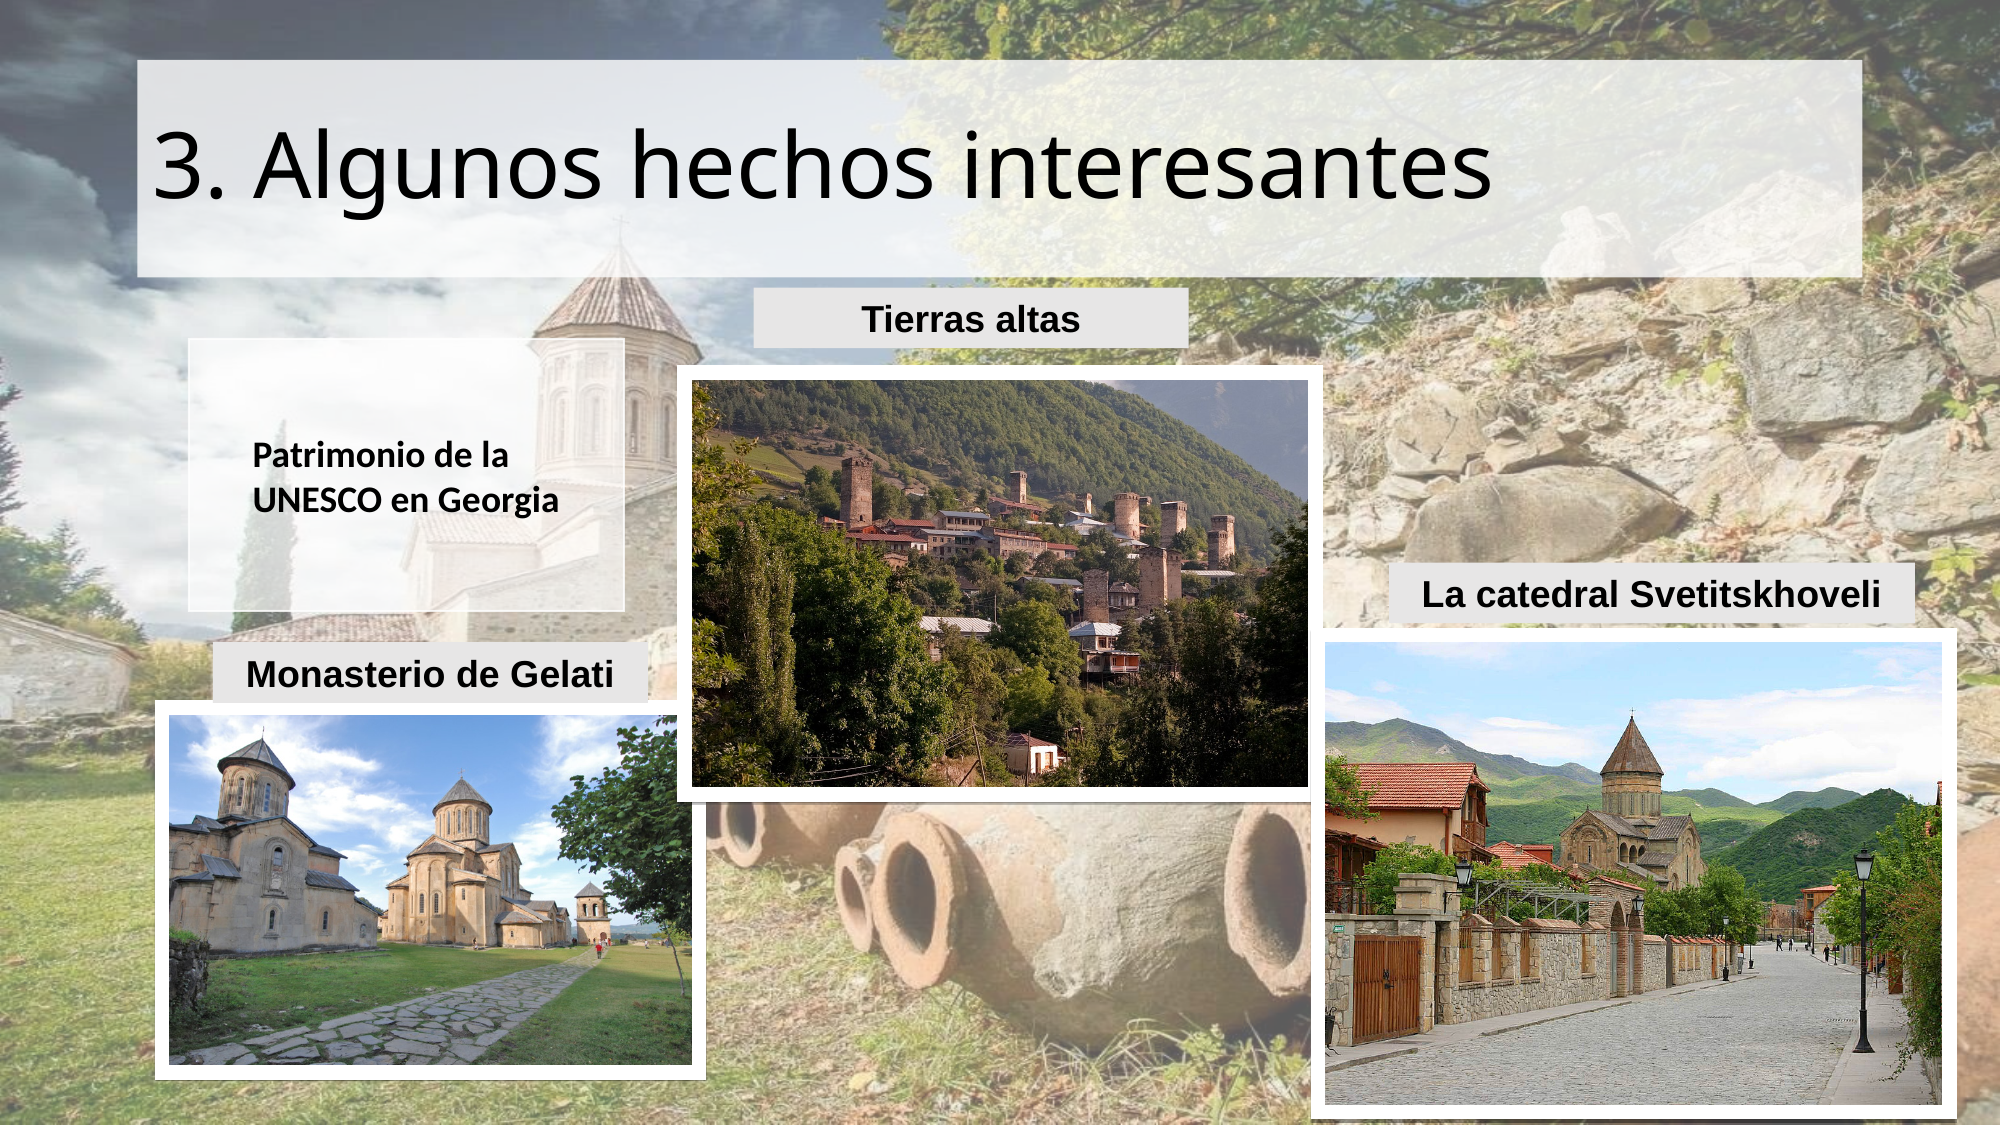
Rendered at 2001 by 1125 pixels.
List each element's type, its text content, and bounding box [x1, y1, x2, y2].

title 3. Algunos hechos interesantes [137, 59, 1863, 278]
text_box Monasterio de Gelati [212, 642, 648, 703]
picture [169, 714, 692, 1066]
picture [691, 379, 1309, 788]
text_box Tierras altas [753, 287, 1189, 349]
picture [1325, 642, 1942, 1105]
text_box La catedral Svetitskhoveli [1389, 562, 1915, 624]
text_box Patrimonio de la UNESCO en Georgia [188, 338, 624, 611]
